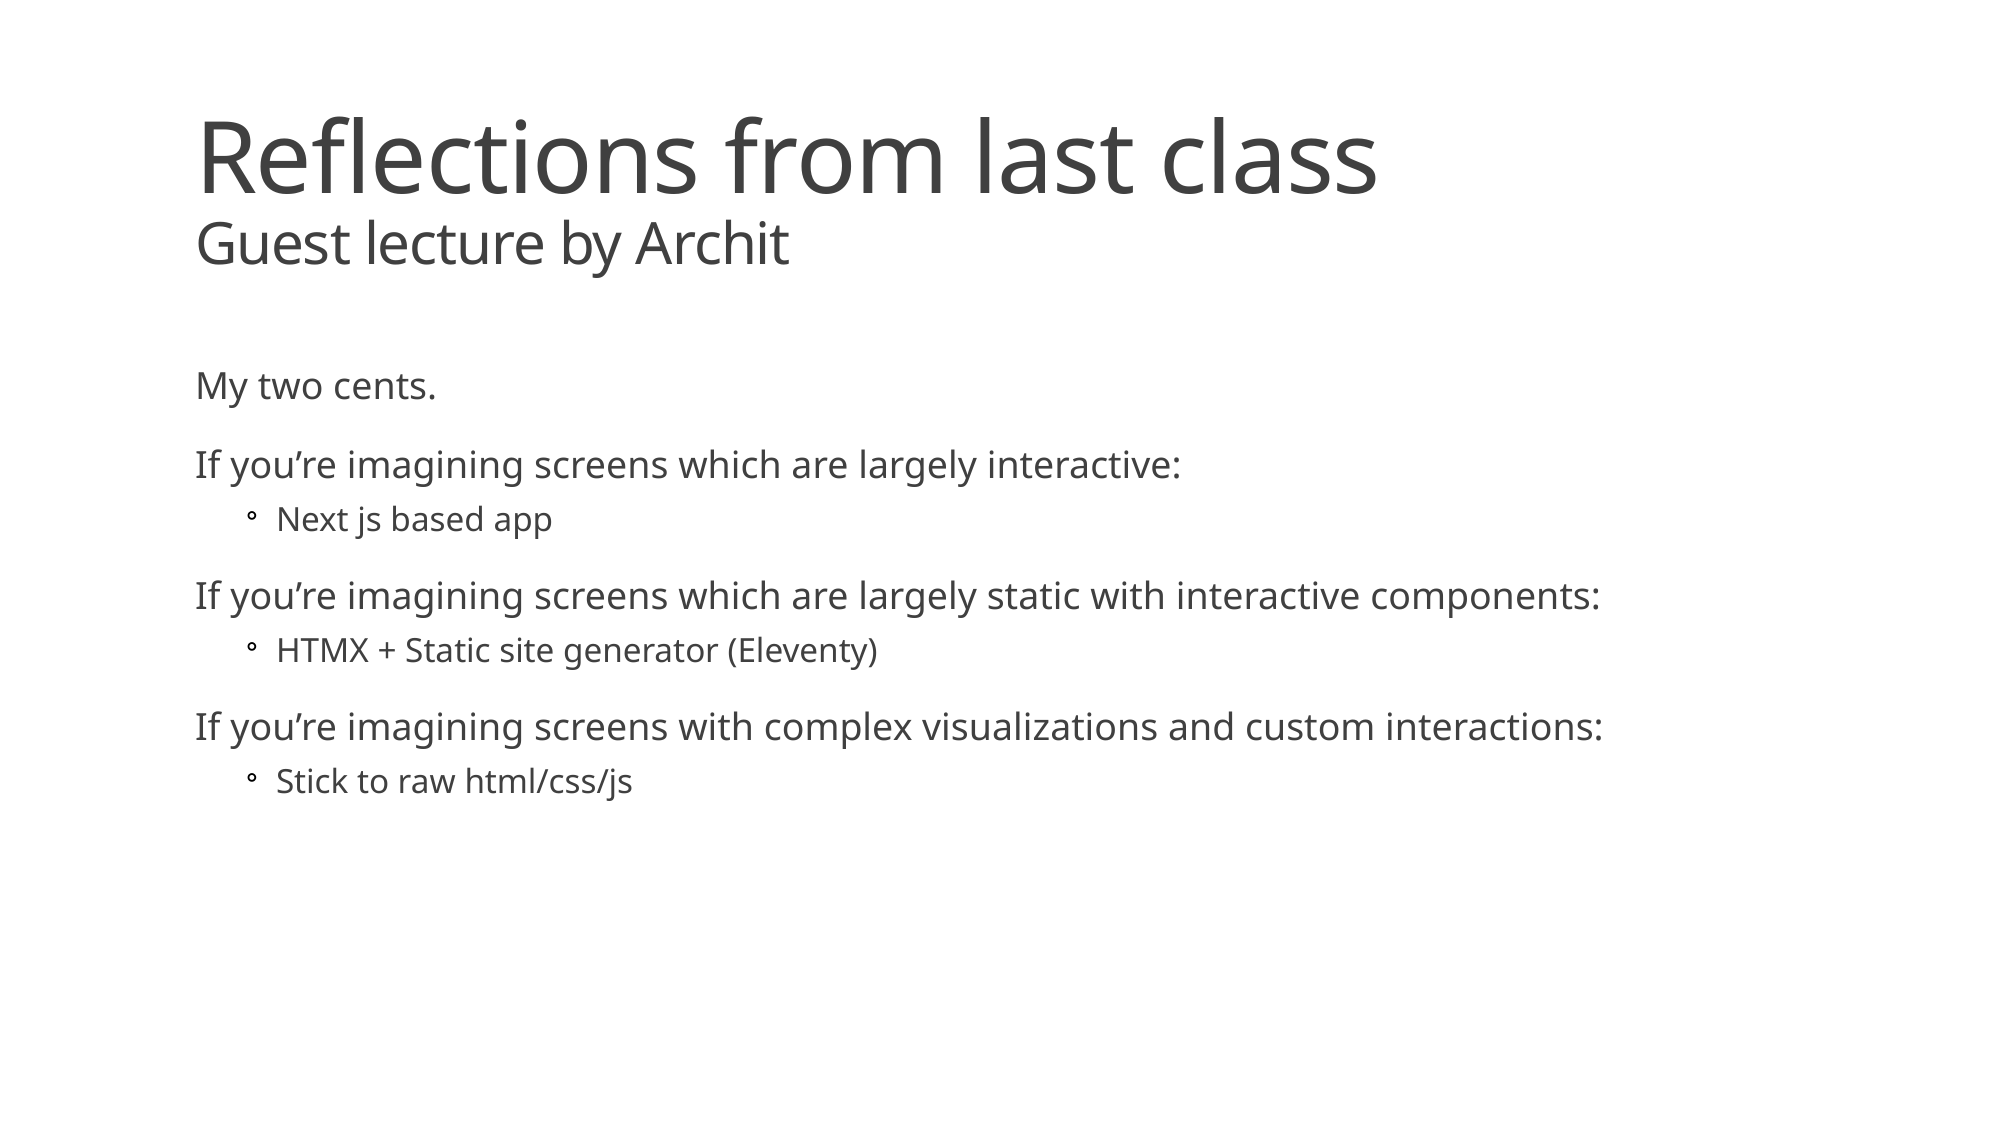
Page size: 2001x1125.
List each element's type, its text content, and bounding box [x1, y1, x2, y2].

title Reflections from last class Guest lecture by Archit [180, 47, 1831, 286]
list My two cents. If you’re imagining screens which are largely interactive: Next js based app If you’re imagining screens which are largely static with interactive components: HTMX + Static site generator (Eleventy) If you’re imagining screens with complex visualizations and custom interactions: Stick to raw html/css/js [180, 345, 1831, 963]
